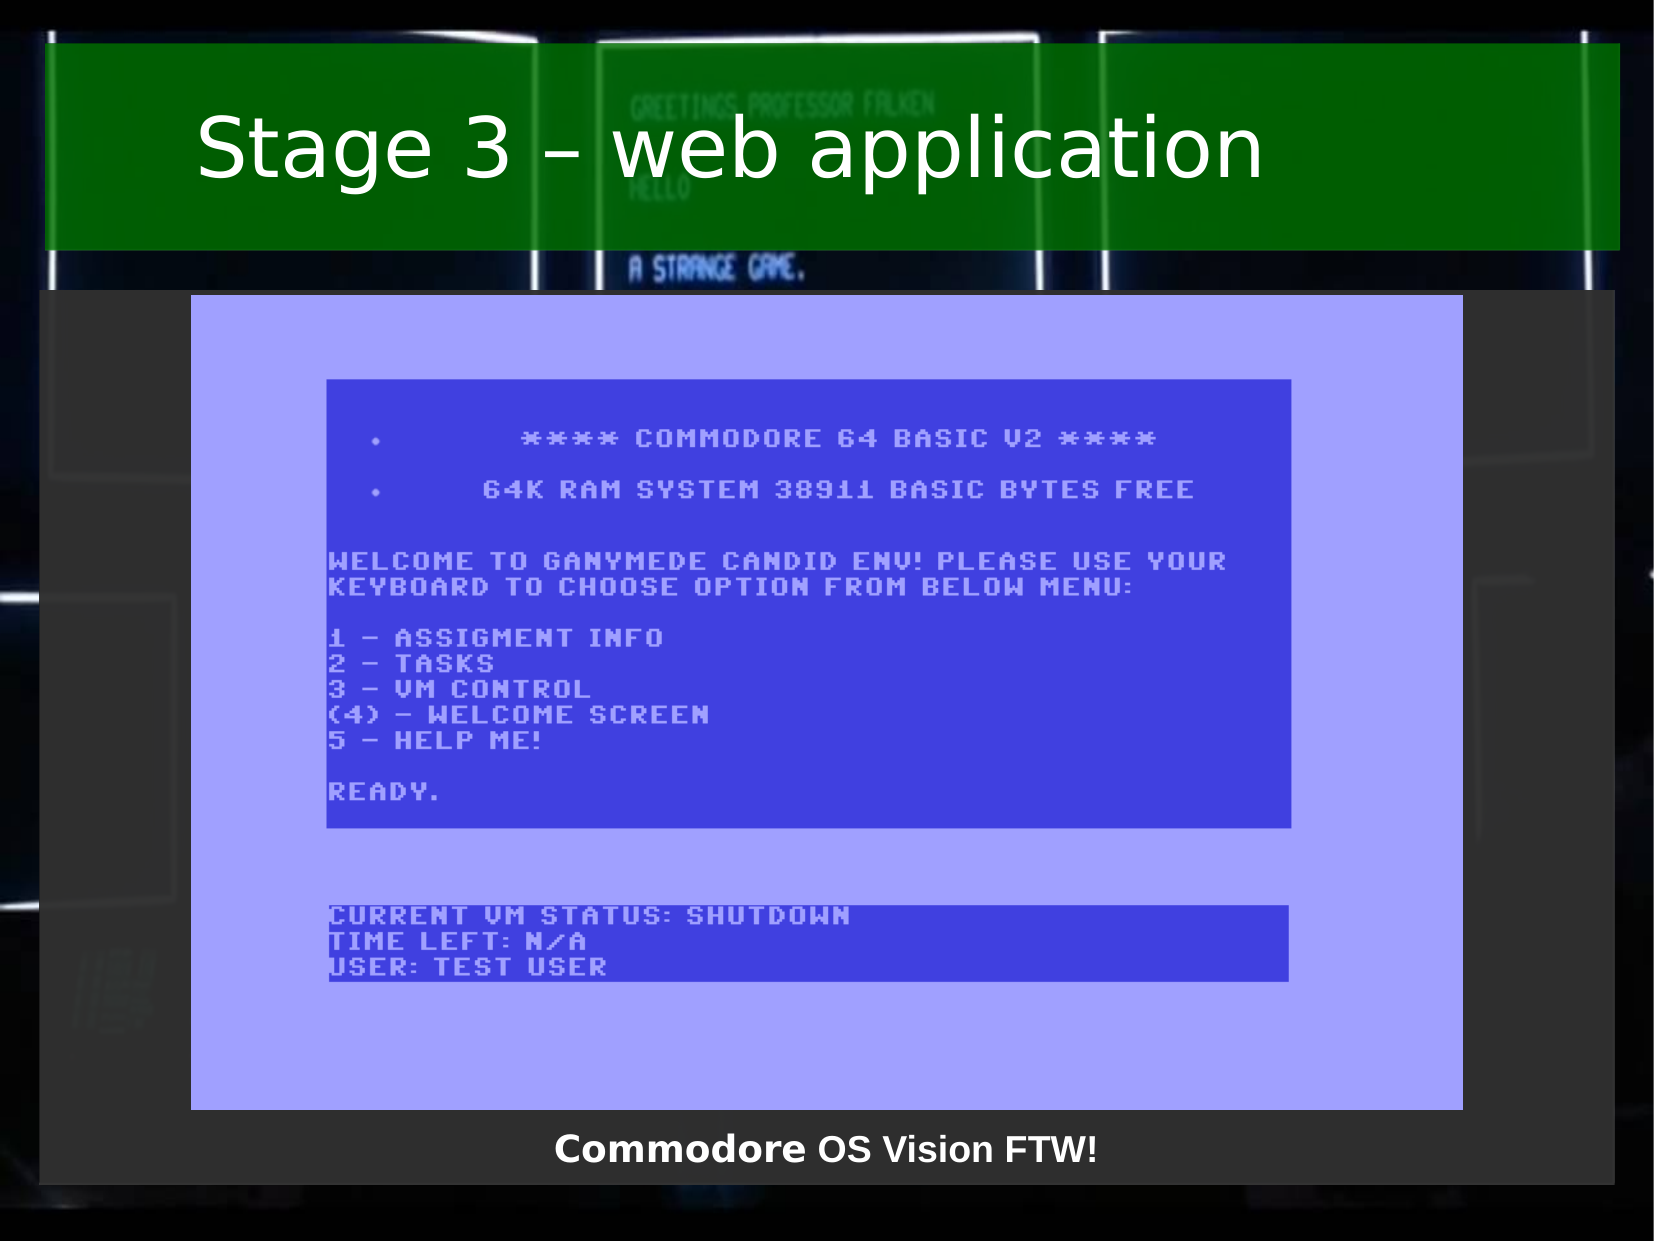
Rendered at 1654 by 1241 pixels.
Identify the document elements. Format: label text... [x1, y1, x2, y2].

picture [0, 0, 1654, 1241]
text_box Commodore OS Vision FTW! [539, 1118, 1115, 1178]
text_box [39, 290, 1615, 1185]
title Stage 3 – web application [45, 43, 1621, 251]
